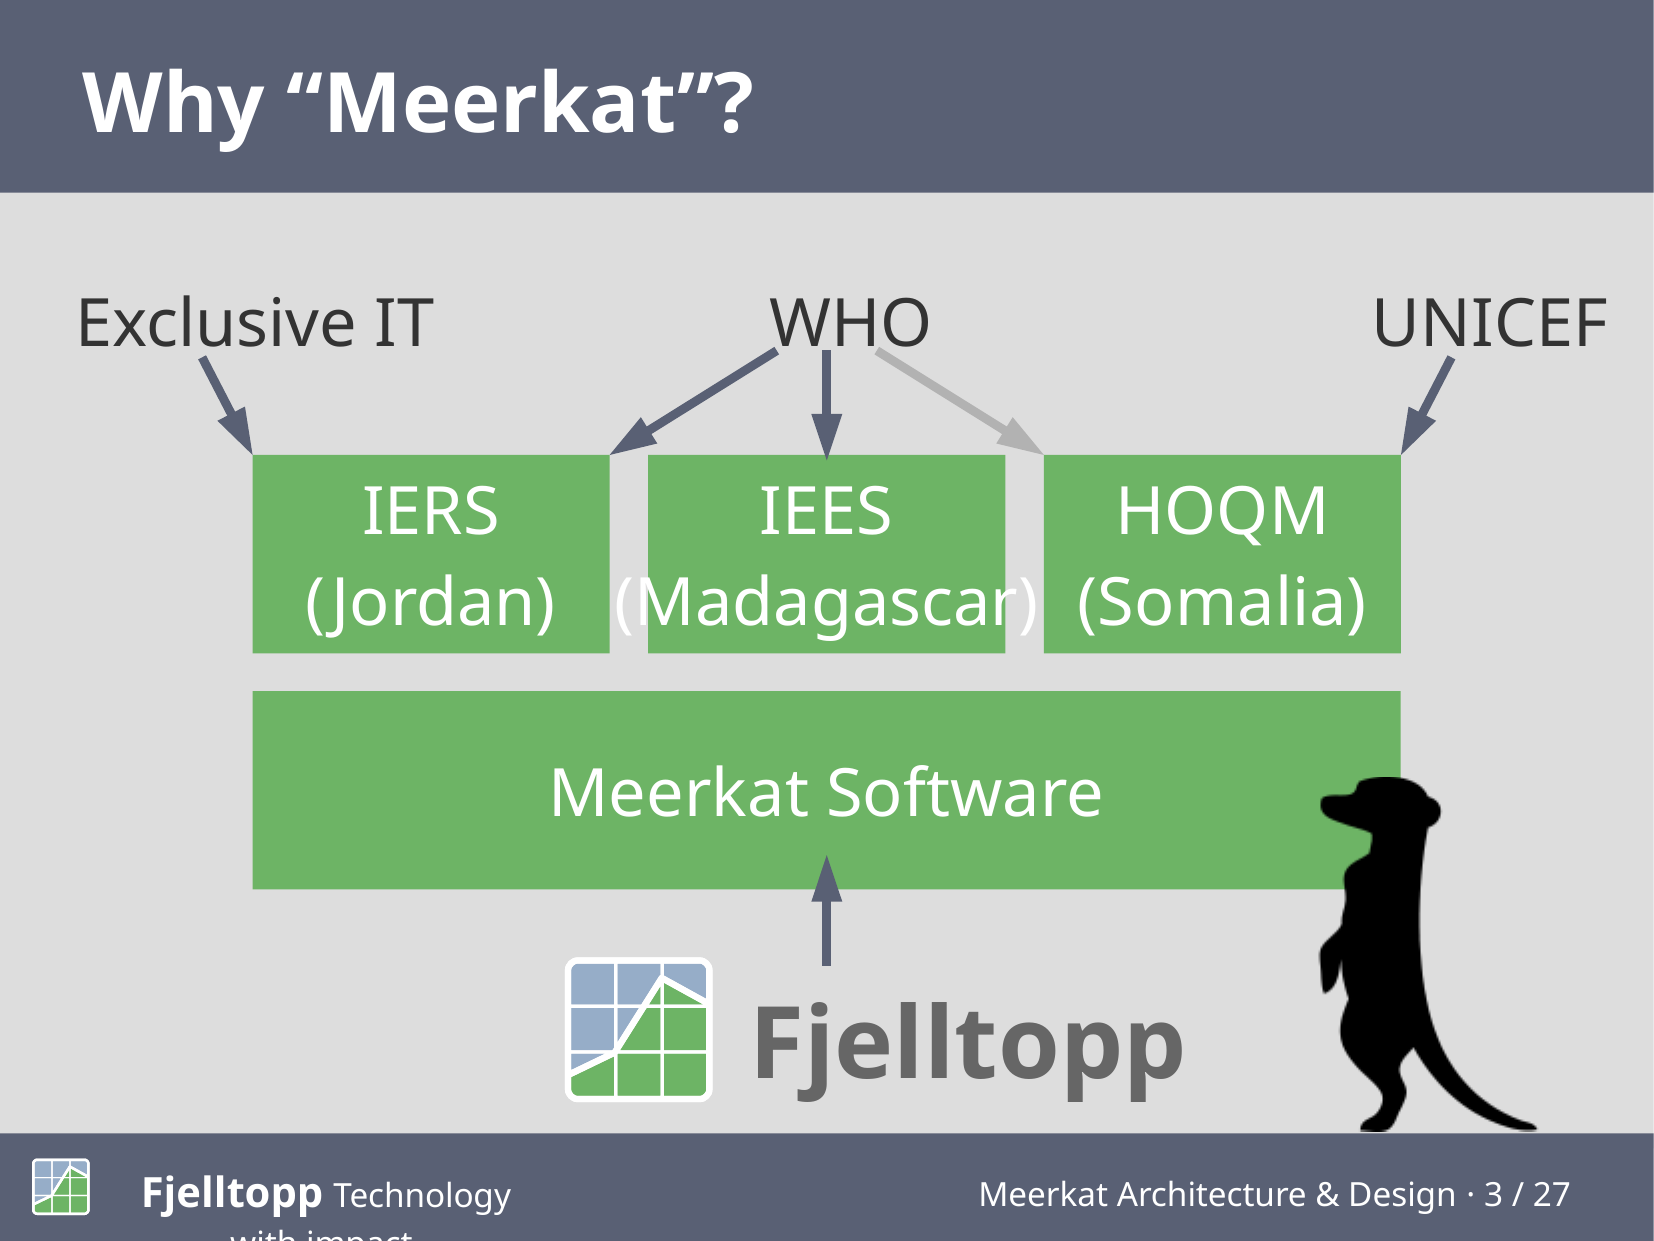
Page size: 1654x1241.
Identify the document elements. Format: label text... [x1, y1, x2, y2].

text_box WHO [754, 267, 900, 367]
text_box Meerkat Software [252, 691, 1401, 890]
text_box IEES (Madagascar) [648, 454, 1006, 654]
text_box Fjelltopp [734, 964, 1089, 1105]
text_box IERS (Jordan) [252, 454, 610, 654]
text_box UNICEF [1357, 267, 1560, 367]
text_box [564, 957, 713, 1103]
text_box Exclusive IT [60, 267, 365, 366]
title Why “Meerkat”? [82, 47, 1264, 152]
picture [1251, 777, 1607, 1133]
text_box HOQM (Somalia) [1043, 454, 1401, 654]
